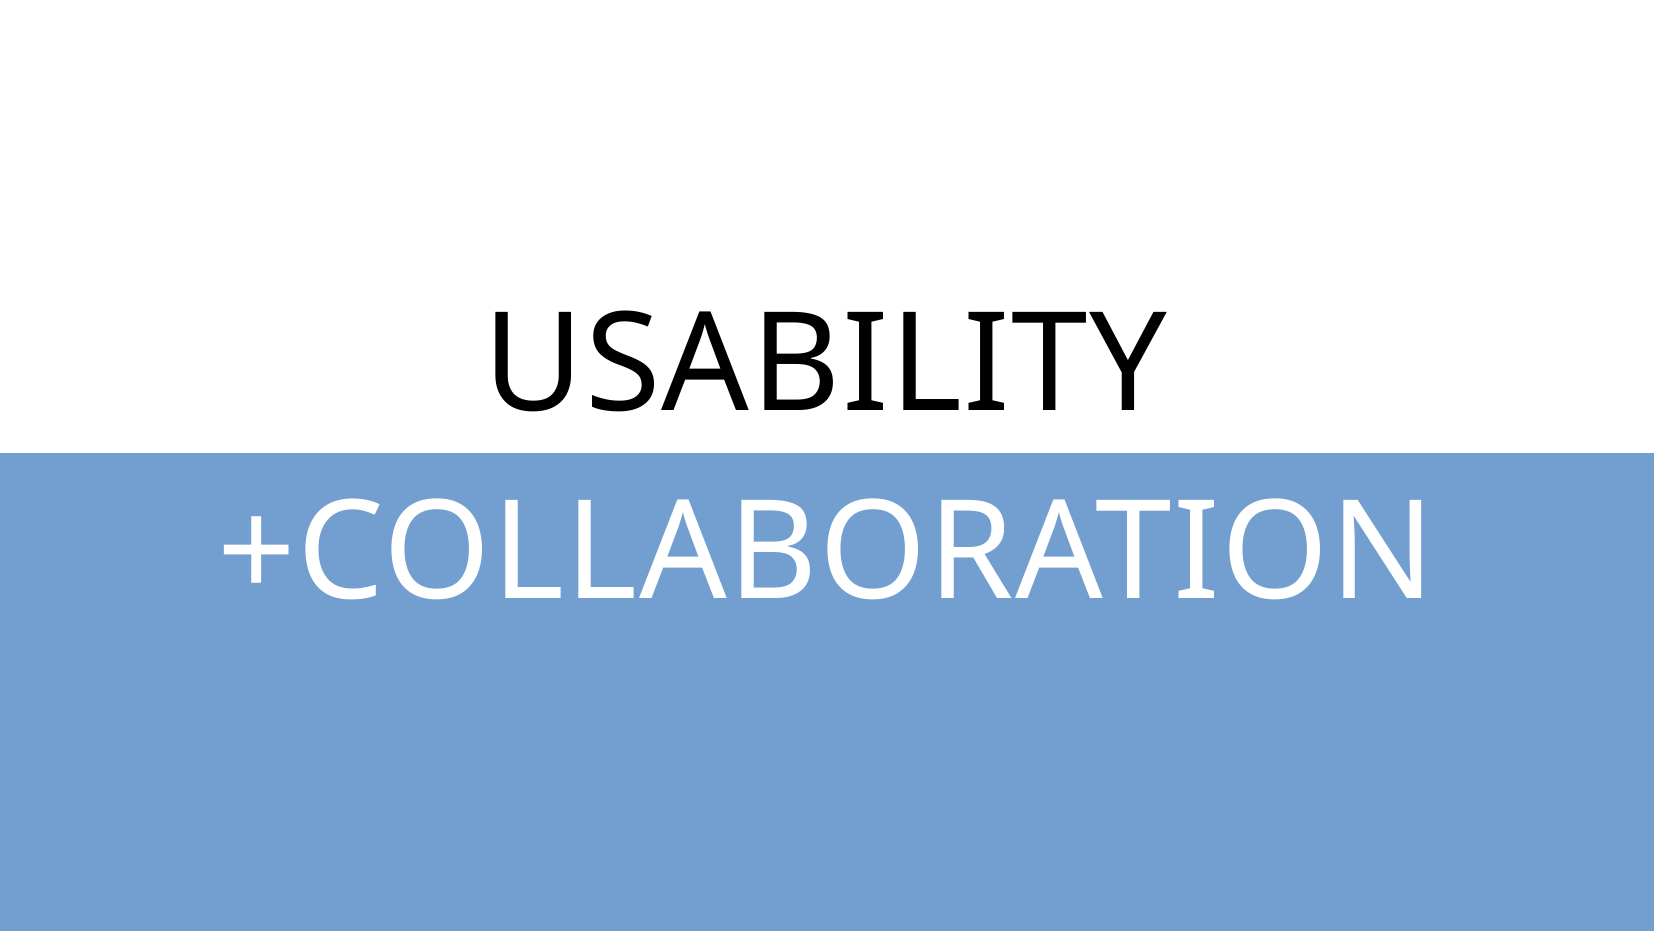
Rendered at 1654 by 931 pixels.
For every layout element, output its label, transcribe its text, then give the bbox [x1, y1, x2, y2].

text_box [0, 453, 1654, 931]
title USABILITY +COLLABORATION [127, 283, 1527, 619]
